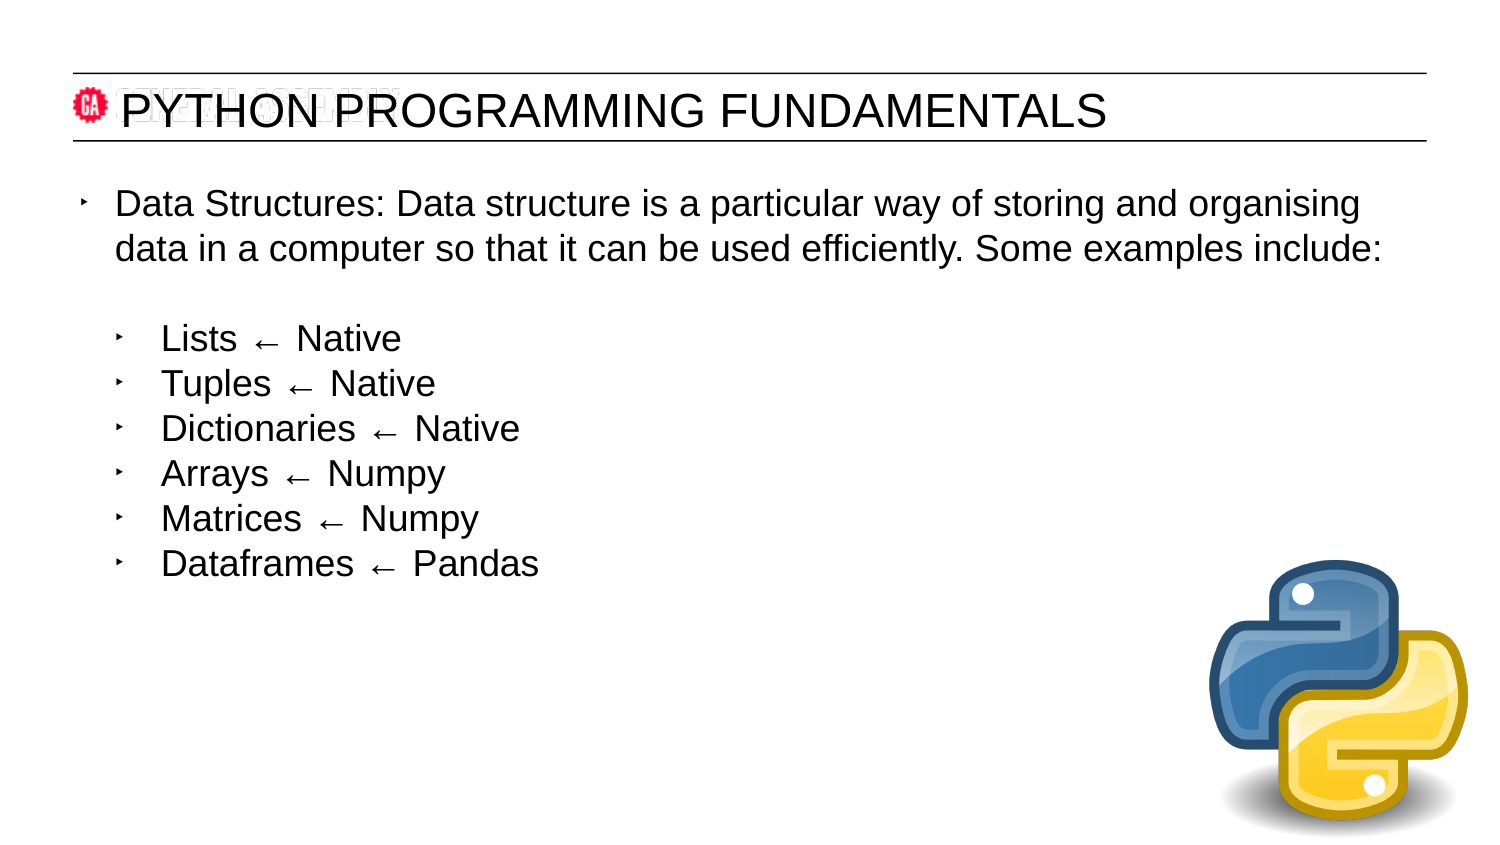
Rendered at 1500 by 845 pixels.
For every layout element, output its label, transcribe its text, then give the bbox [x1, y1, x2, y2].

picture [73, 87, 120, 123]
text_box Data Structures: Data structure is a particular way of storing and organising data in a computer so that it can be used efficiently. Some examples include: Lists ← Native Tuples ← Native Dictionaries ← Native Arrays ← Numpy Matrices ← Numpy Dataframes ← Pandas [79, 179, 1421, 736]
picture [1192, 553, 1485, 844]
text_box PYTHON PROGRAMMING FUNDAMENTALS [120, 79, 1264, 129]
